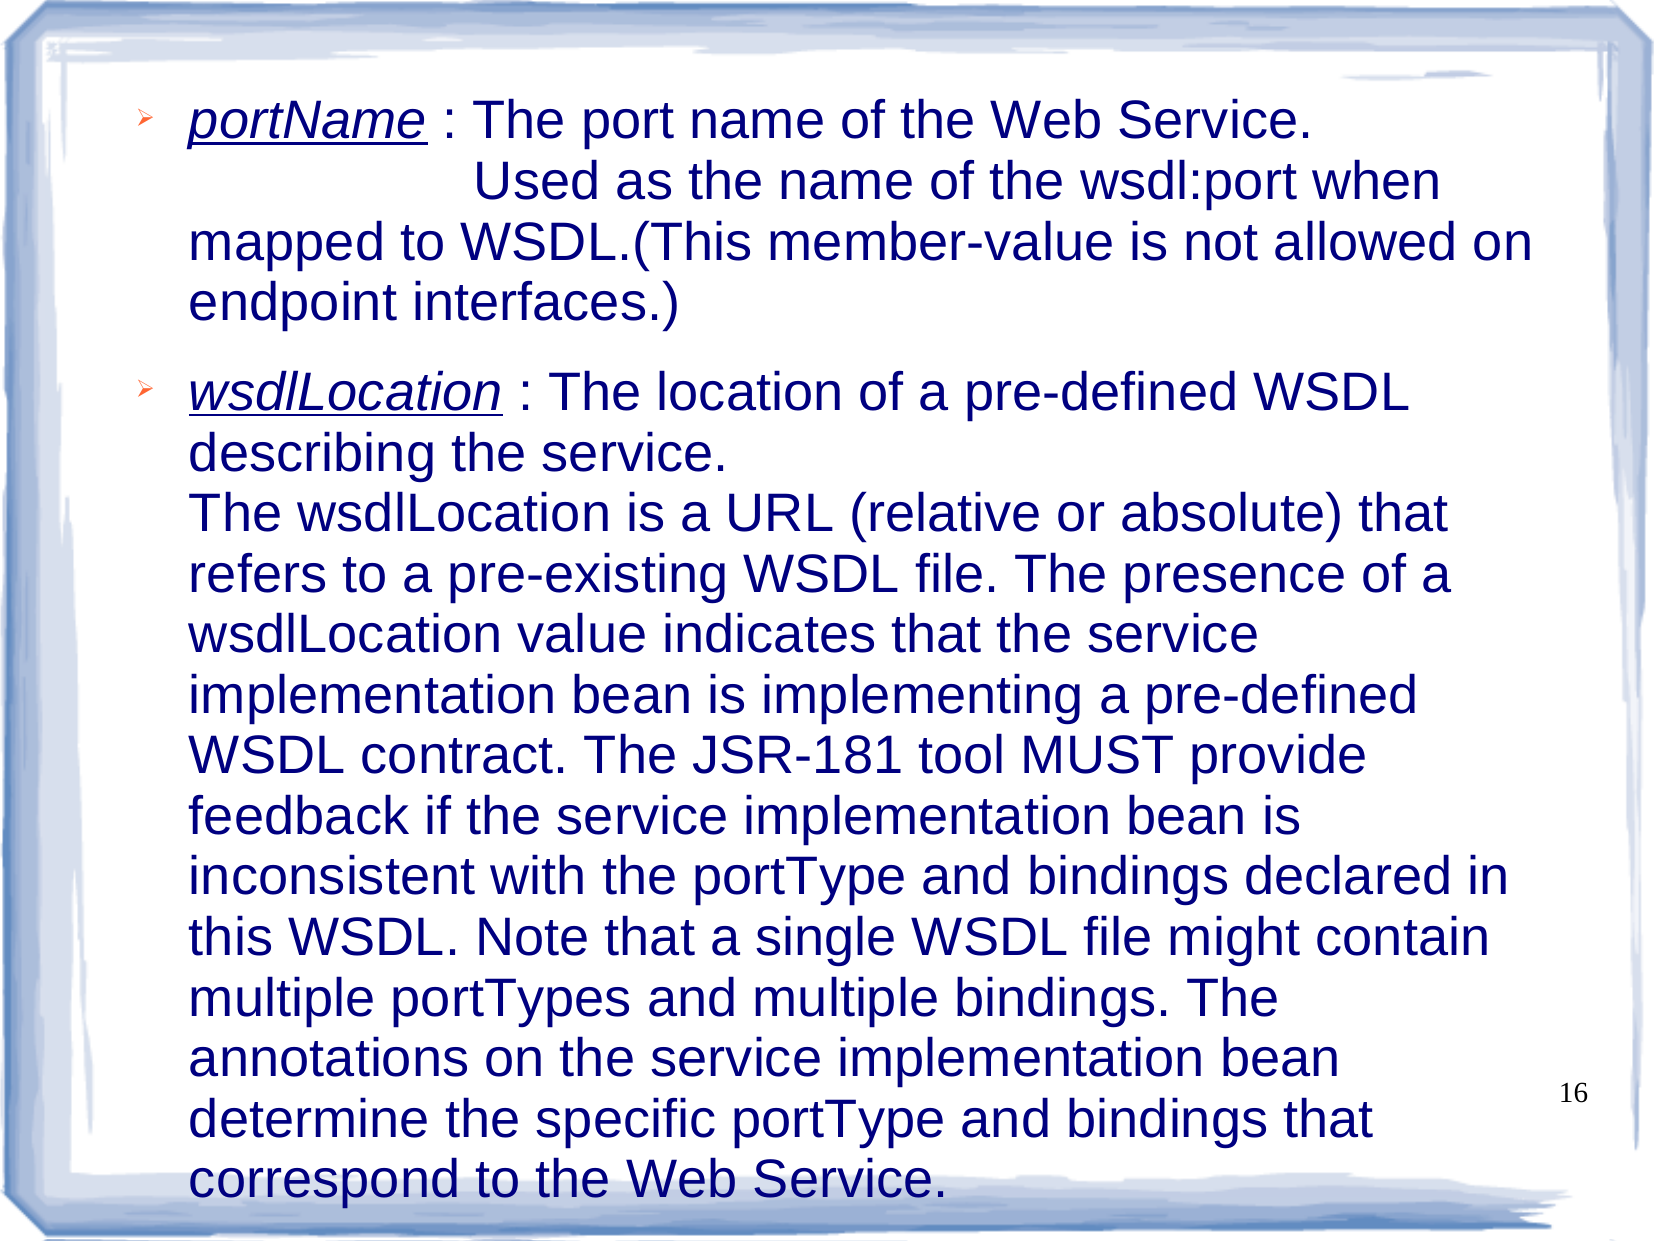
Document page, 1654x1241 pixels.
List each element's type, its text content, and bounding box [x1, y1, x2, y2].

list portName : The port name of the Web Service. Used as the name of the wsdl:port when mapped to WSDL.(This member-value is not allowed on endpoint interfaces.) wsdlLocation : The location of a pre-defined WSDL describing the service. The wsdlLocation is a URL (relative or absolute) that refers to a pre-existing WSDL file. The presence of a wsdlLocation value indicates that the service implementation bean is implementing a pre-defined WSDL contract. The JSR-181 tool MUST provide feedback if the service implementation bean is inconsistent with the portType and bindings declared in this WSDL. Note that a single WSDL file might contain multiple portTypes and multiple bindings. The annotations on the service implementation bean determine the specific portType and bindings that correspond to the Web Service. [118, 90, 1571, 1216]
picture [0, 0, 1654, 1241]
